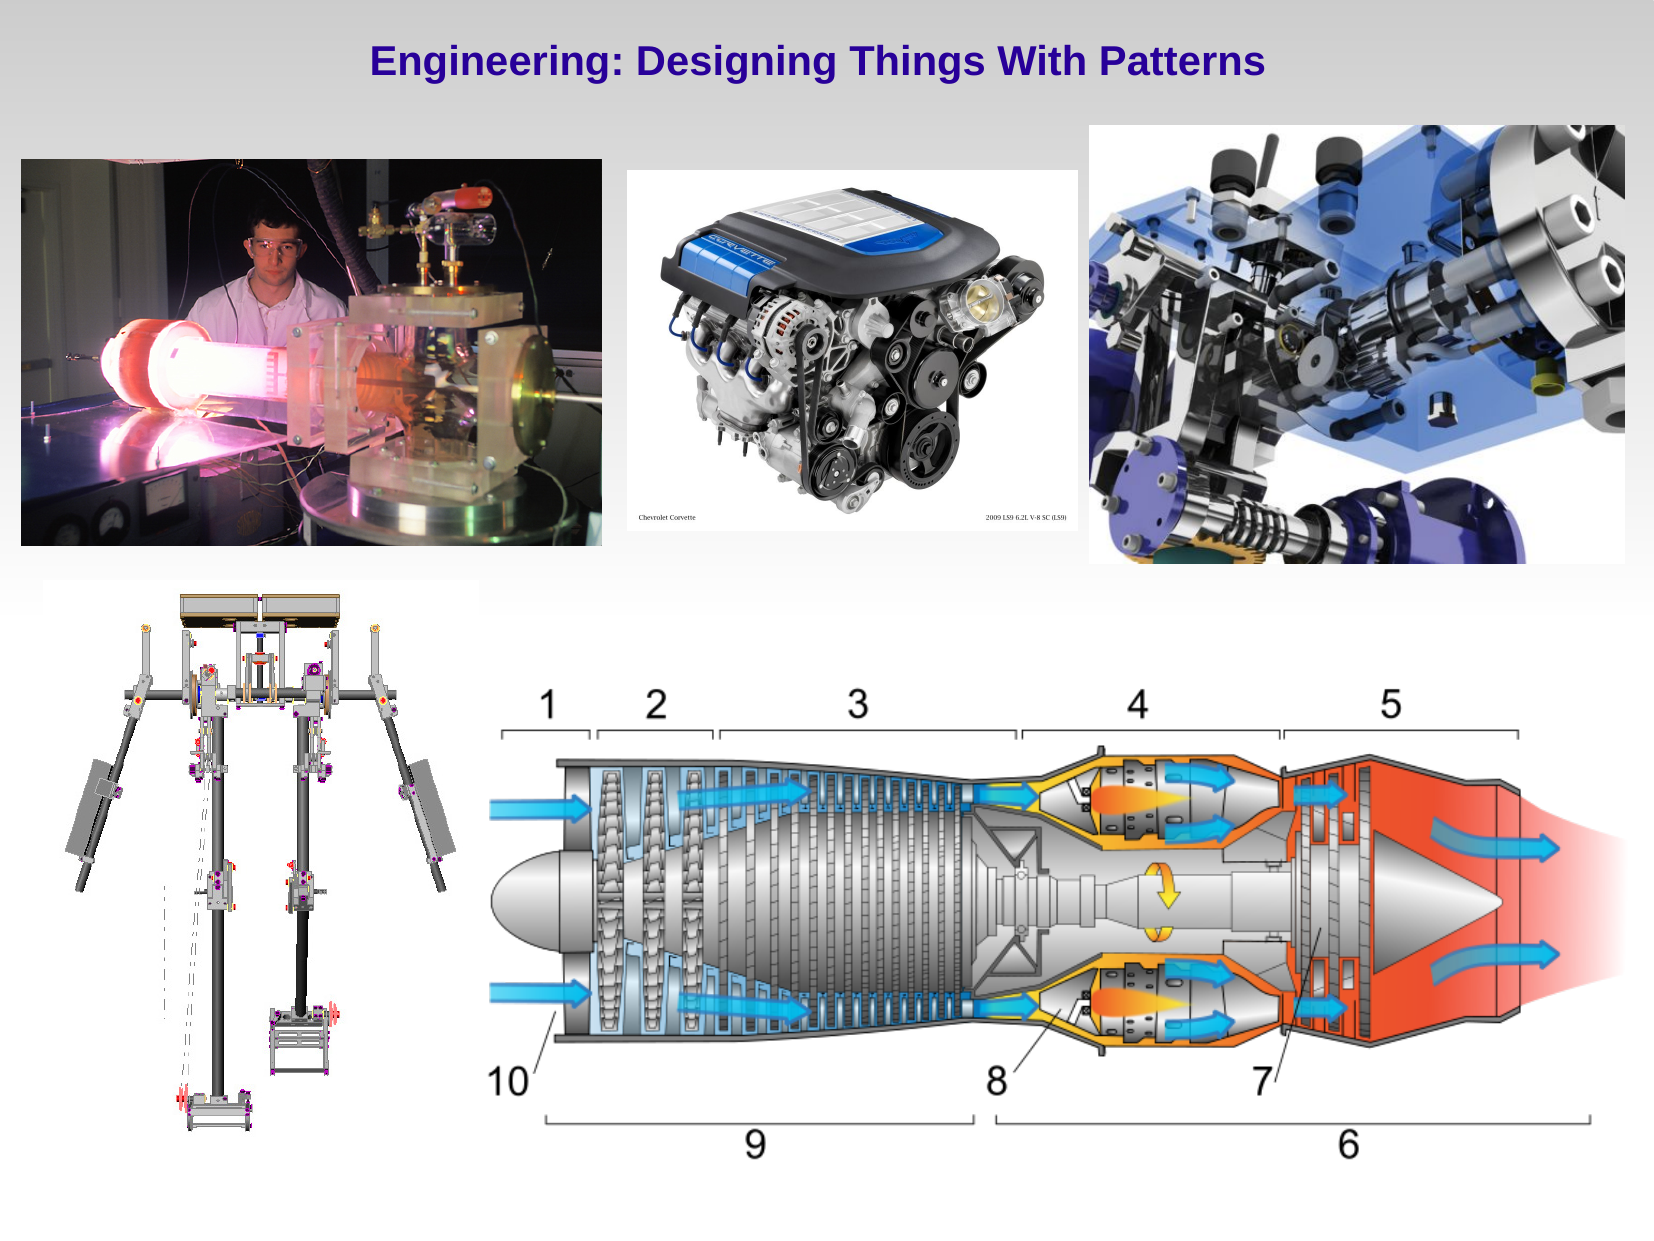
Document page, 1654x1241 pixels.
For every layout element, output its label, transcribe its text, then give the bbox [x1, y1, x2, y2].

picture [43, 580, 479, 1147]
picture [627, 170, 1078, 531]
picture [1089, 125, 1625, 564]
picture [481, 685, 1638, 1168]
picture [21, 159, 602, 546]
text_box Engineering: Designing Things With Patterns [248, 29, 1325, 93]
